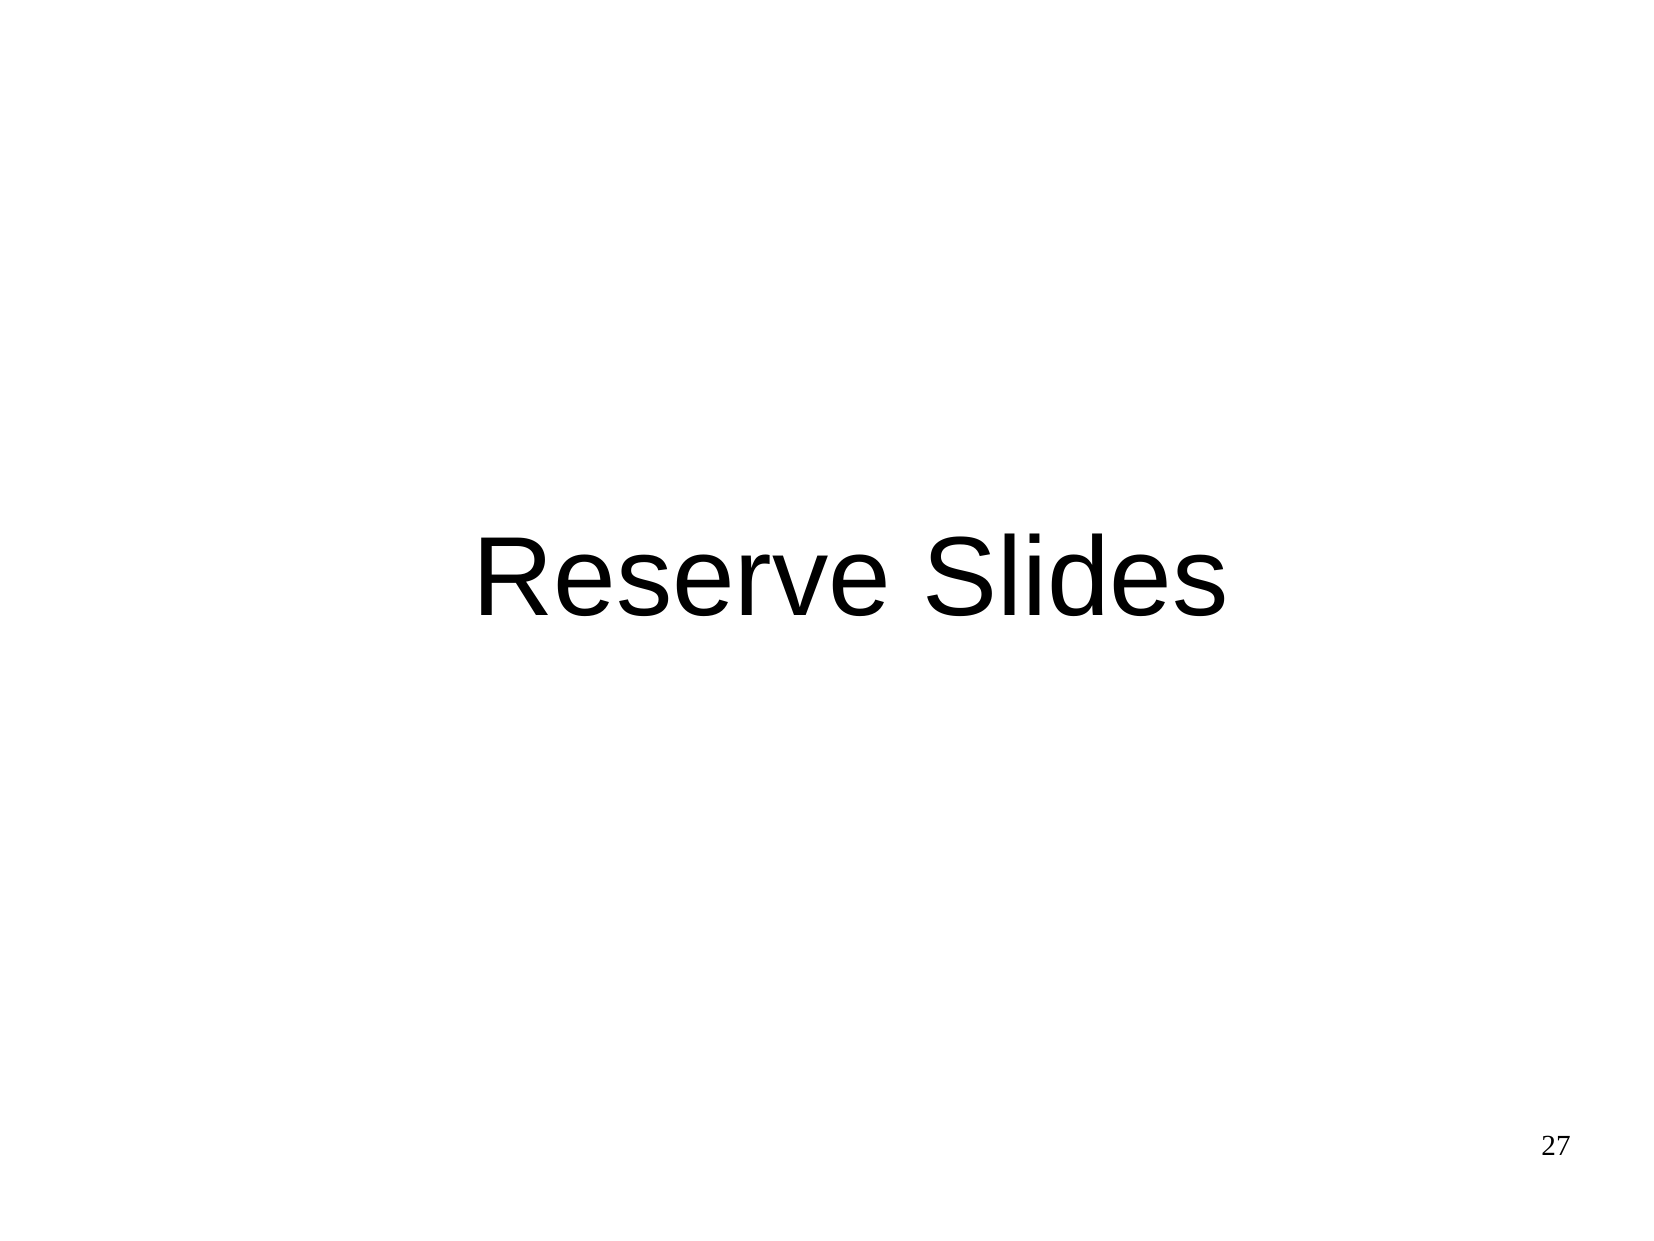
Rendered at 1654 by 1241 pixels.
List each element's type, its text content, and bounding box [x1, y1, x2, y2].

title Reserve Slides [106, 472, 1595, 680]
